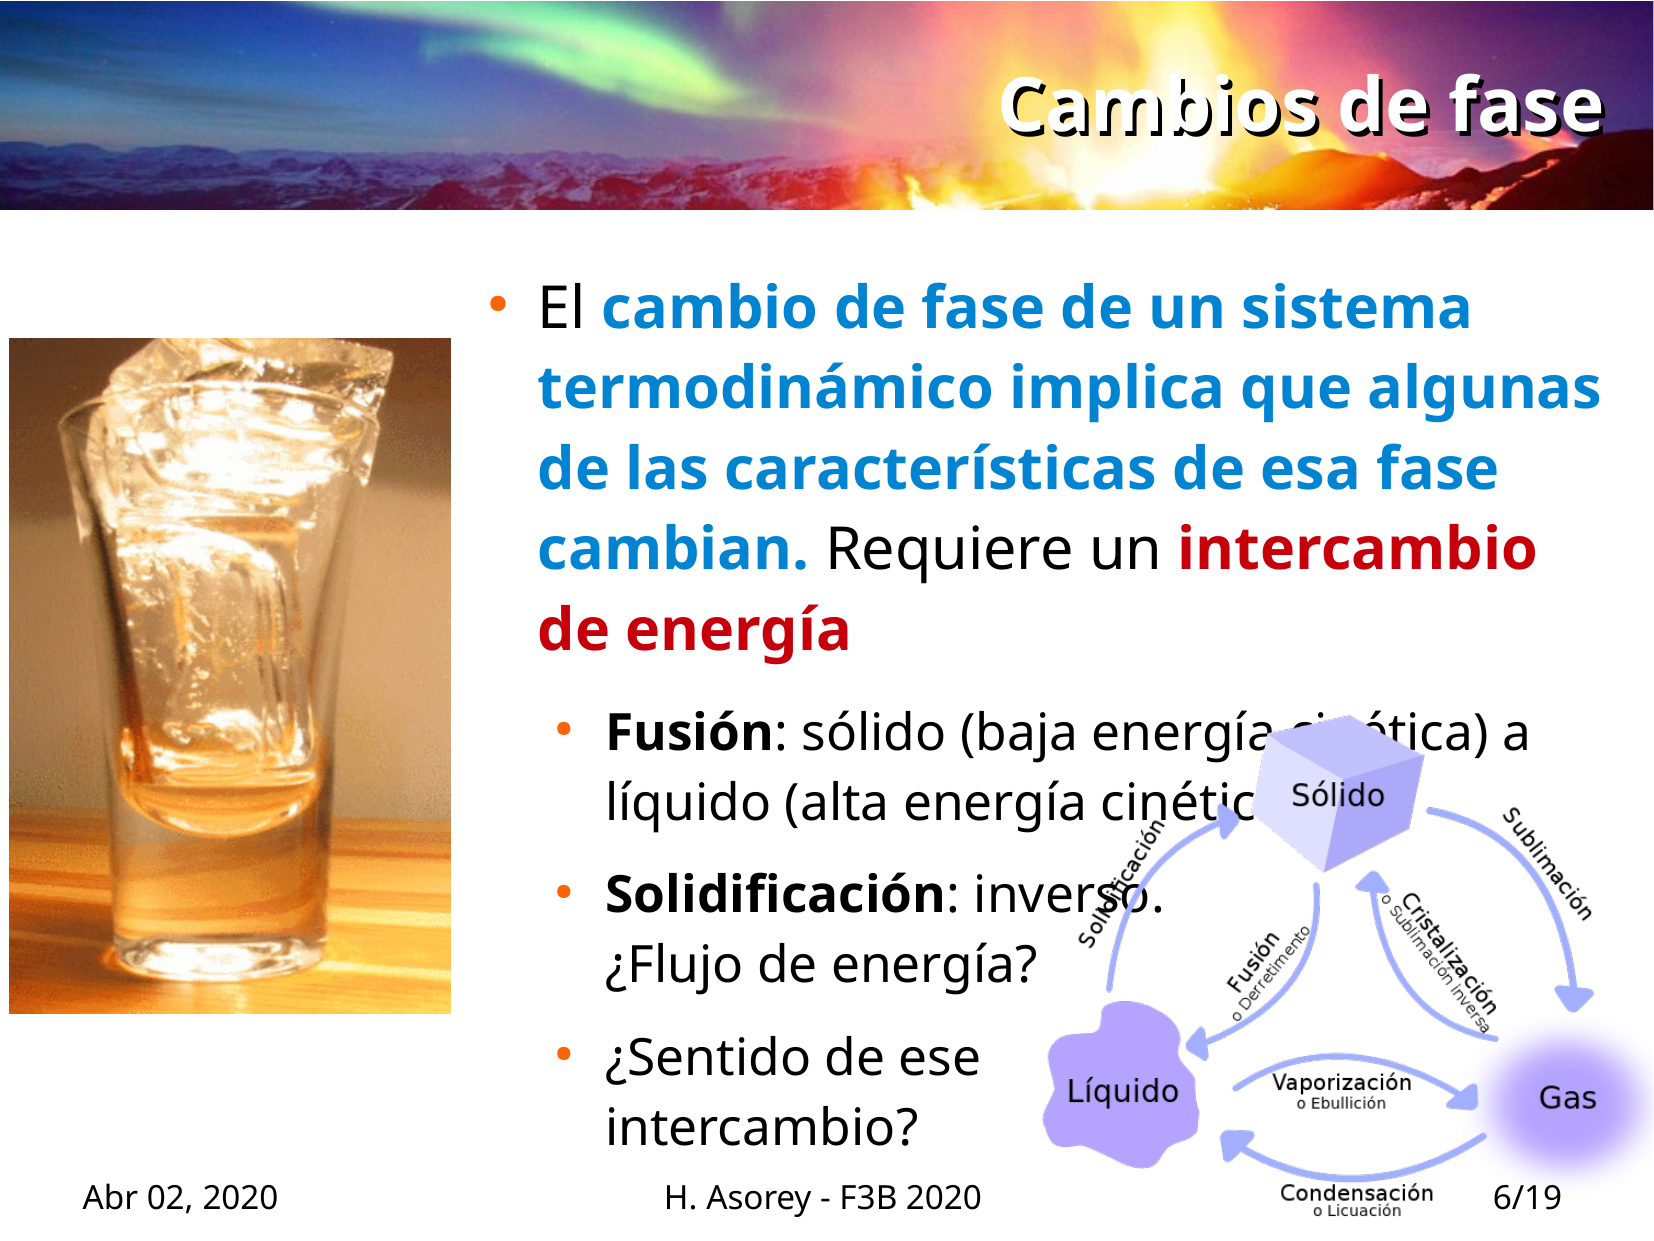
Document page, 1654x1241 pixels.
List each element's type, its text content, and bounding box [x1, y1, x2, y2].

list El cambio de fase de un sistema termodinámico implica que algunas de las características de esa fase cambian. Requiere un intercambio de energía Fusión: sólido (baja energía cinética) a líquido (alta energía cinética) Solidificación: inverso. ¿Flujo de energía? ¿Sentido de ese intercambio? [470, 264, 1606, 1165]
title Cambios de fase [45, 15, 1606, 191]
picture [9, 338, 451, 1014]
picture [1014, 689, 1654, 1238]
picture [0, 1, 1654, 210]
